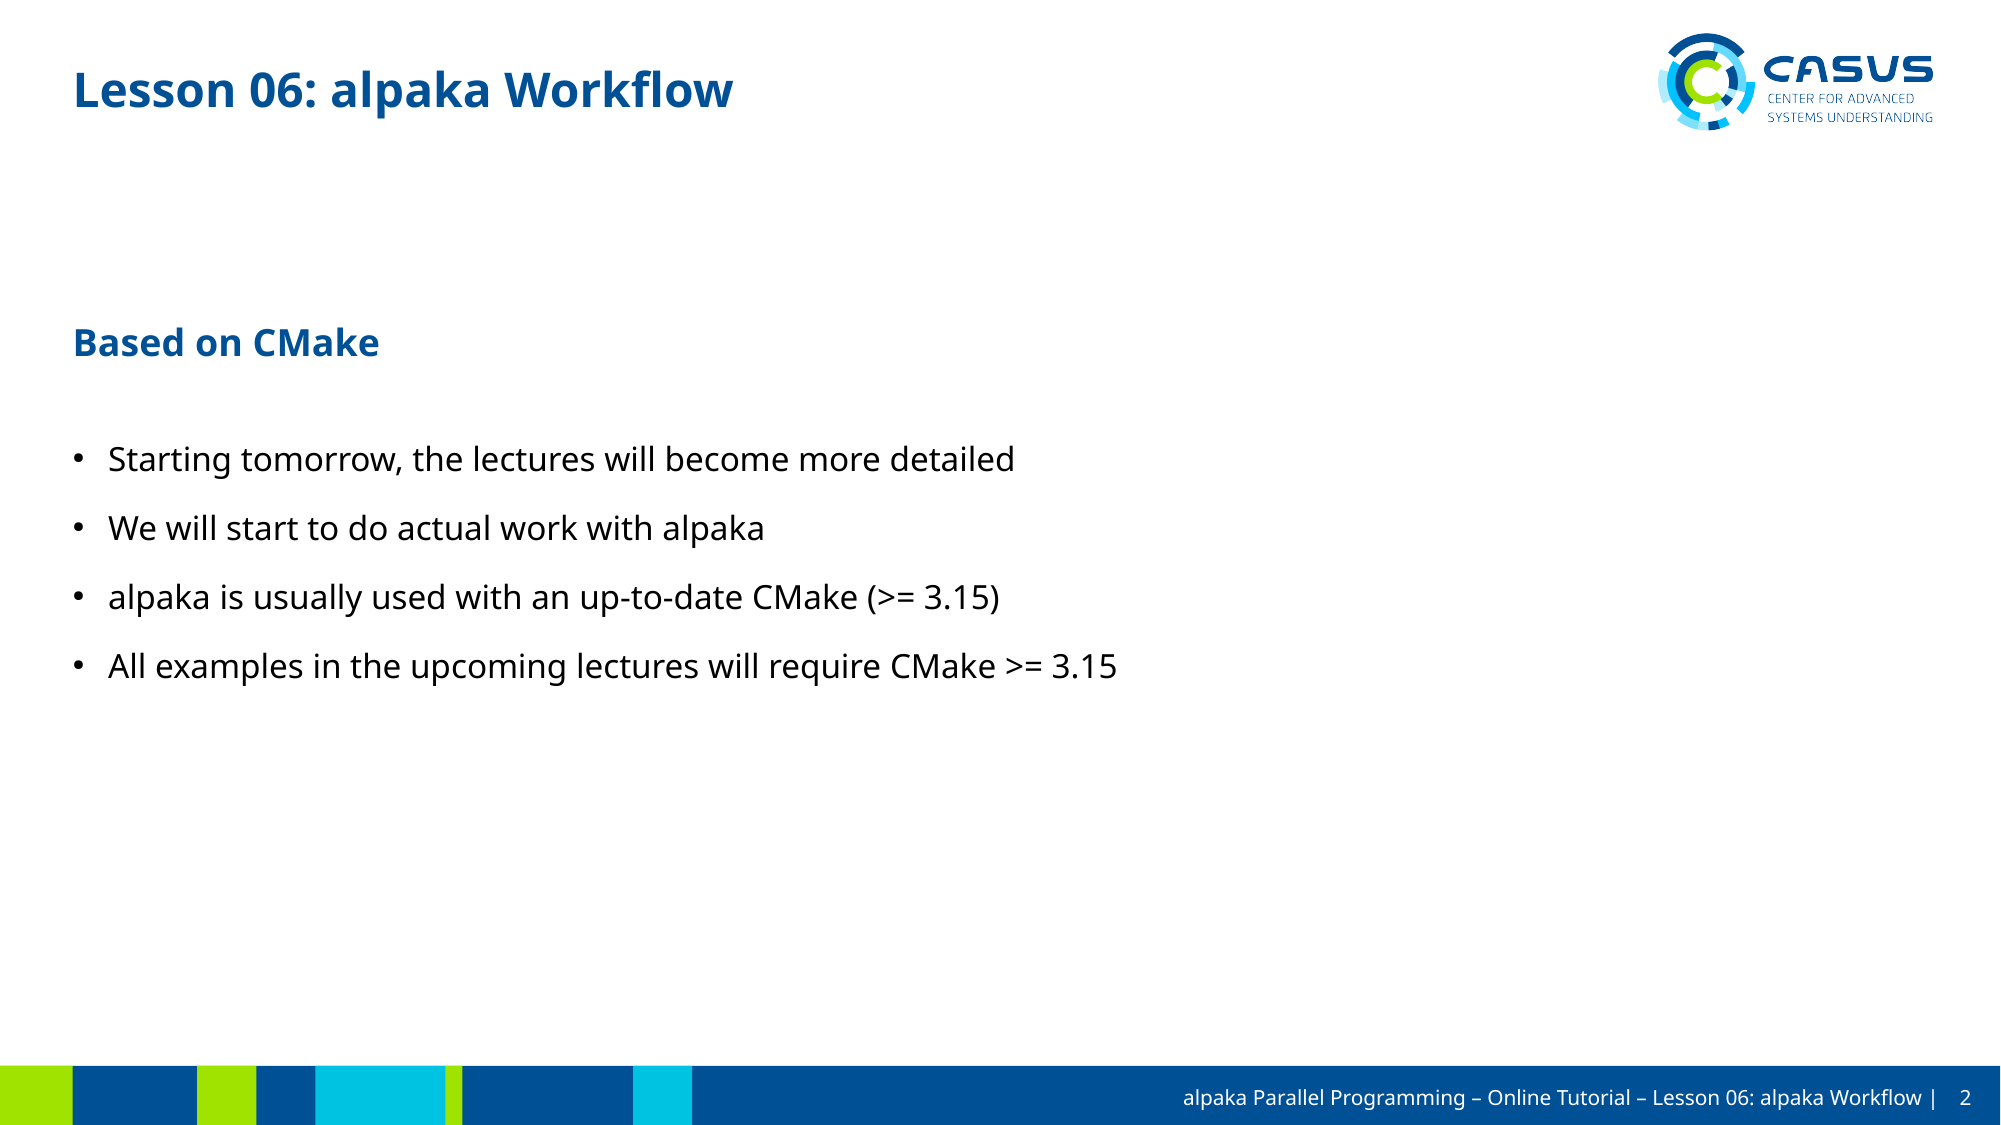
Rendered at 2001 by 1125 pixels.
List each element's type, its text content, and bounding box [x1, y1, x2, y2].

title Lesson 06: alpaka Workflow [72, 54, 1620, 123]
list Based on CMake Starting tomorrow, the lectures will become more detailed We will start to do actual work with alpaka alpaka is usually used with an up-to-date CMake (>= 3.15) All examples in the upcoming lectures will require CMake >= 3.15 [72, 316, 1620, 979]
picture [1658, 33, 1933, 131]
